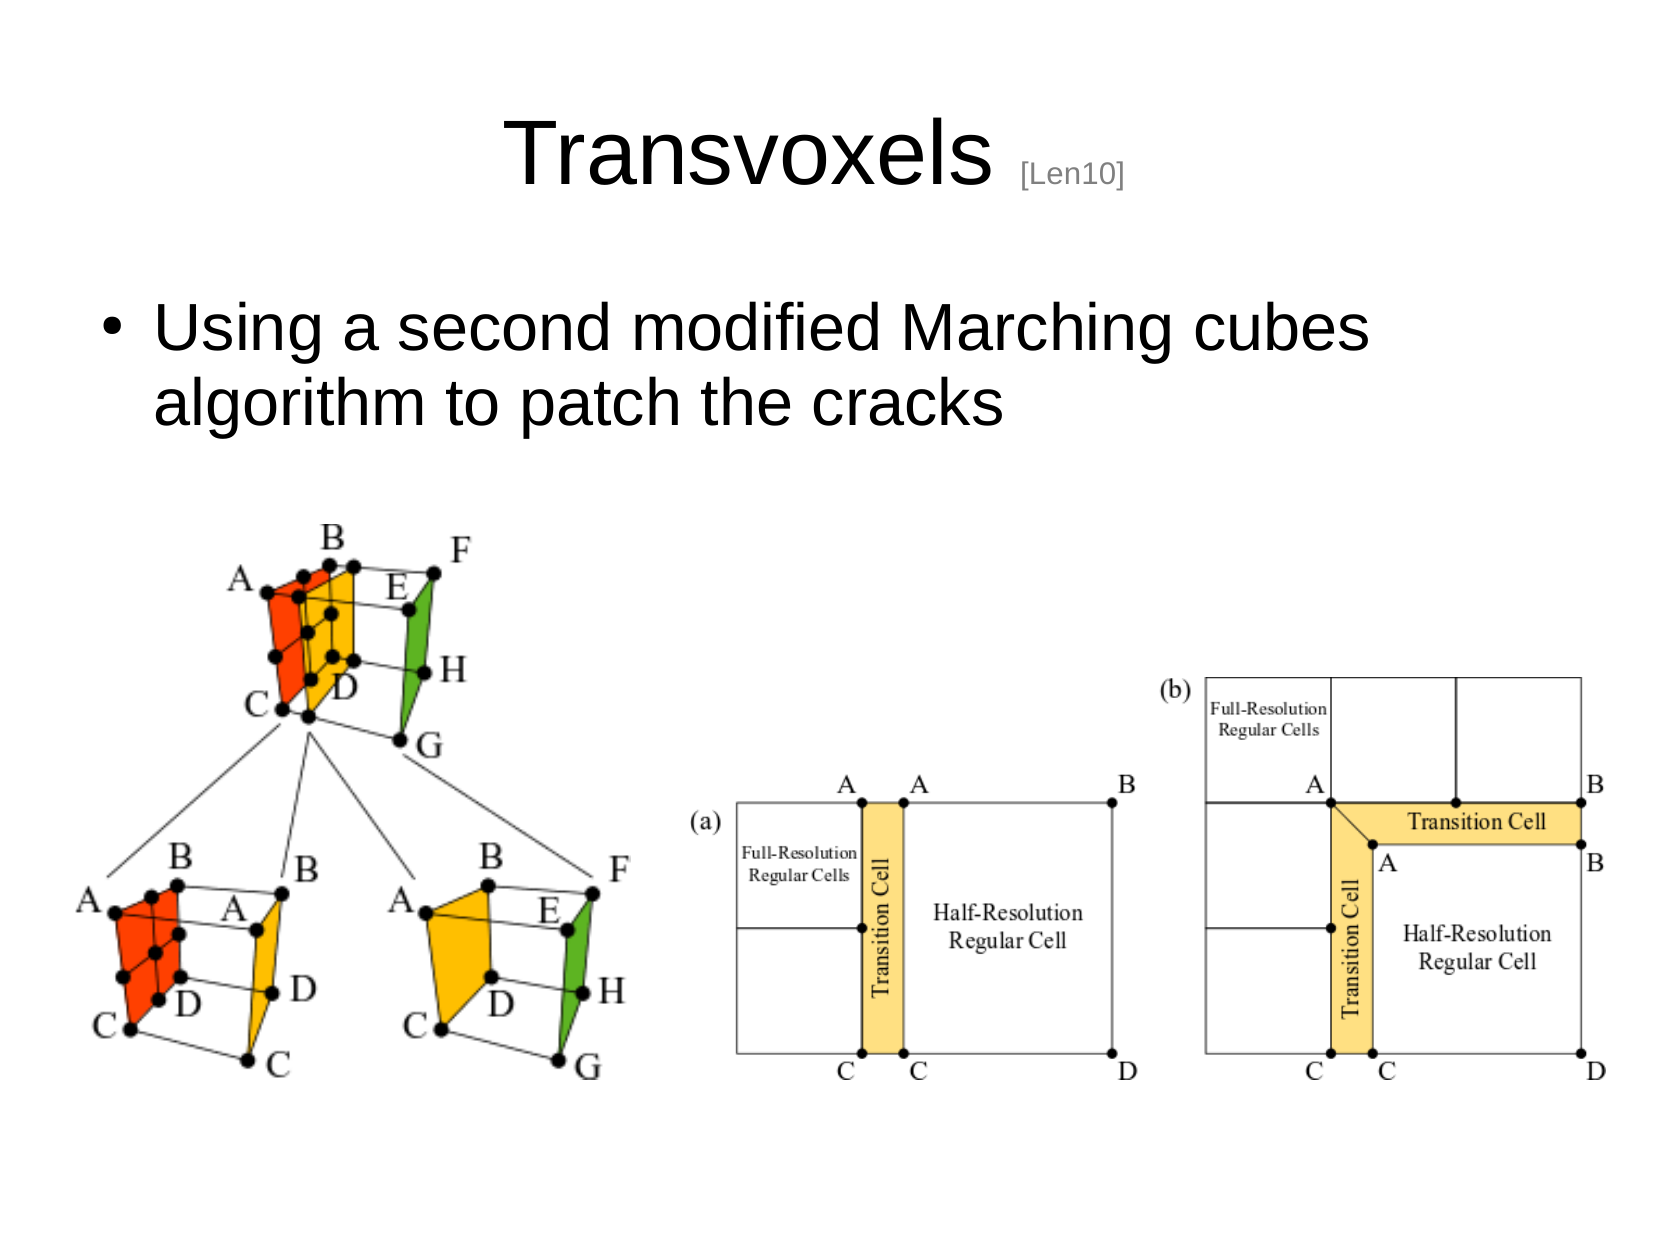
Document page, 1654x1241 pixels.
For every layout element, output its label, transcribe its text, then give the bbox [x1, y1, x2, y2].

list Using a second modified Marching cubes algorithm to patch the cracks [82, 290, 1571, 1186]
picture [690, 677, 1606, 1081]
title Transvoxels [Len10] [82, 49, 1571, 257]
picture [75, 524, 631, 1081]
